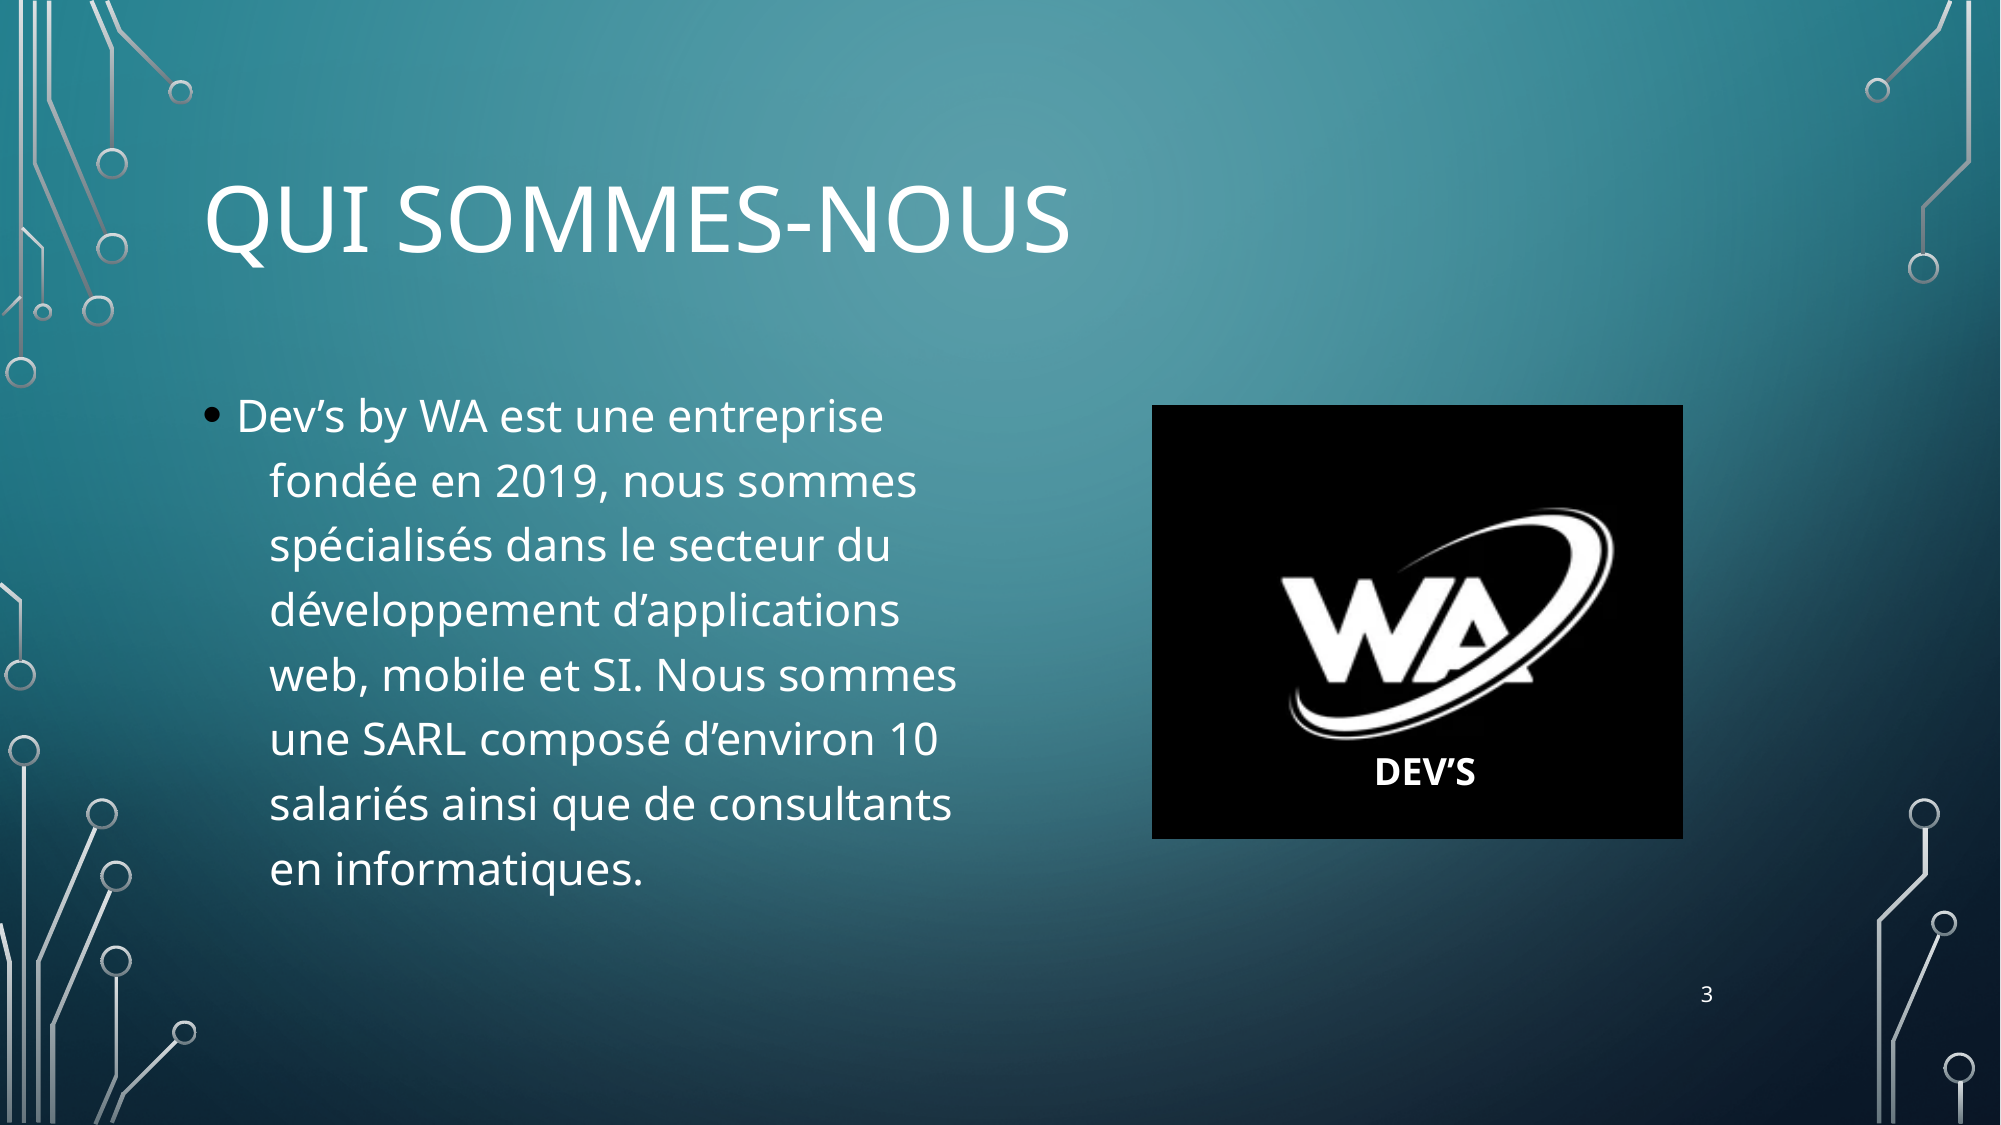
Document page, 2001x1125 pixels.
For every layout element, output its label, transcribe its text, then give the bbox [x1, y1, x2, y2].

title Qui sommes-nous [187, 101, 1813, 344]
text_box DEV’S [1359, 740, 1799, 802]
picture [1146, 405, 1683, 839]
text_box [1685, 965, 1813, 1025]
list Dev’s by WA est une entreprise fondée en 2019, nous sommes spécialisés dans le secteur du développement d’applications web, mobile et SI. Nous sommes une SARL composé d’environ 10 salariés ainsi que de consultants en informatiques. [187, 369, 988, 951]
